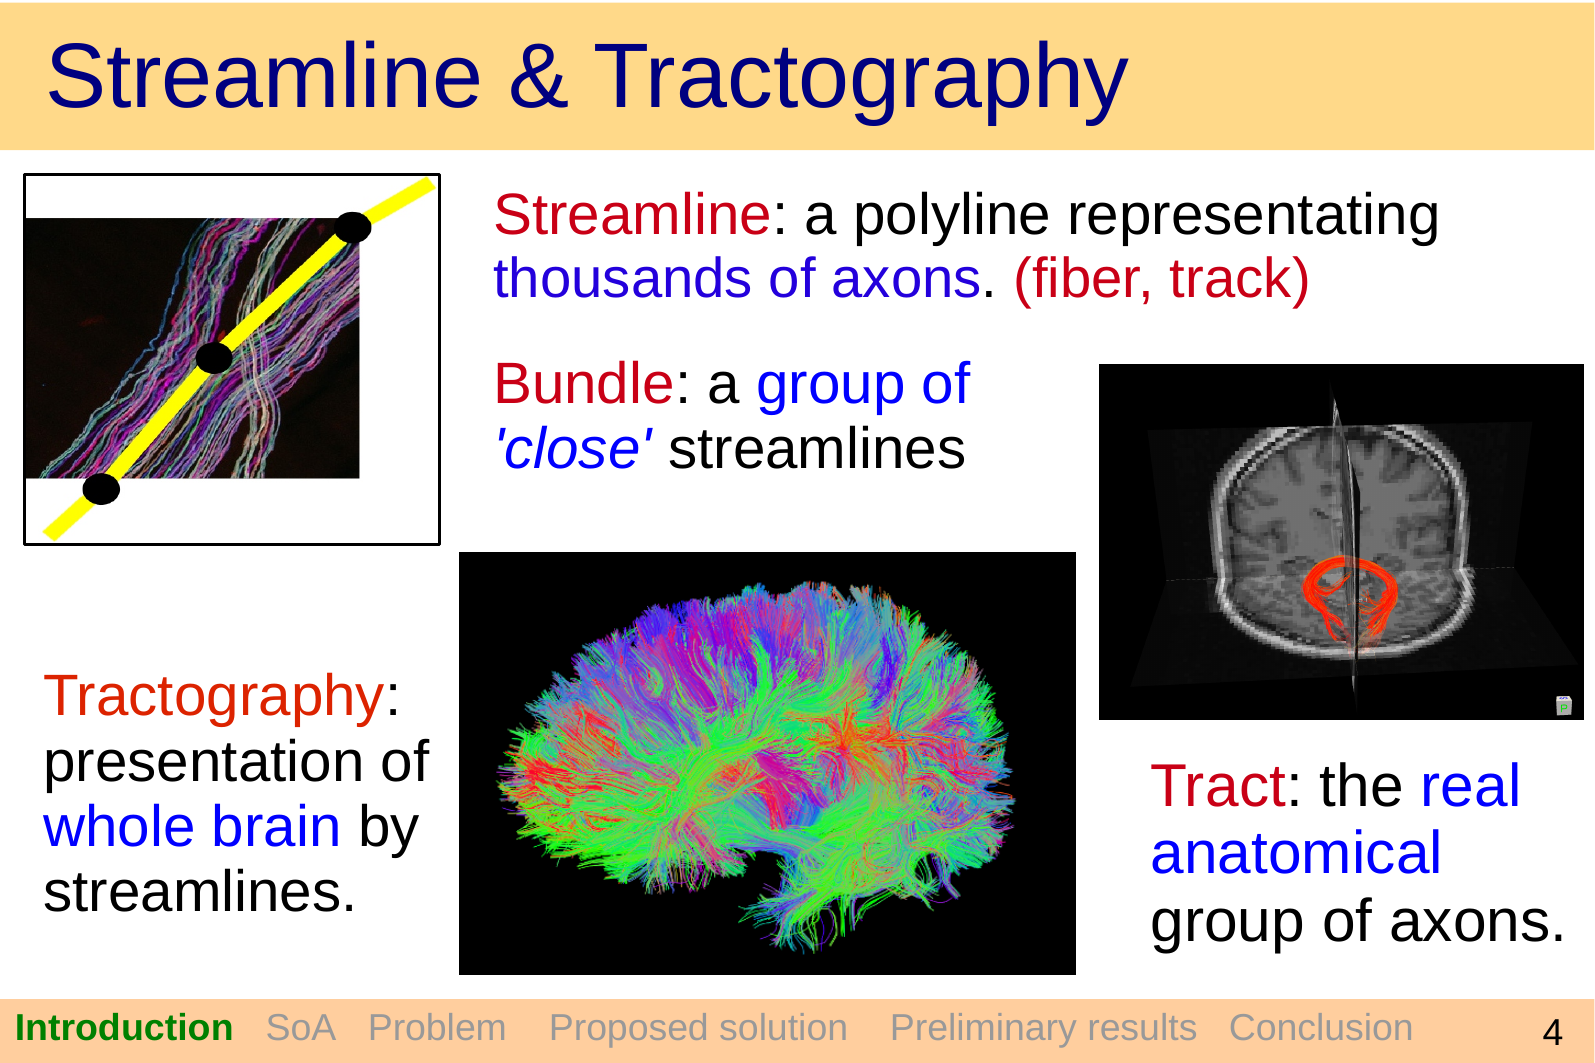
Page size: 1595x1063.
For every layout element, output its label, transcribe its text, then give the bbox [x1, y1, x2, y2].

title Streamline & Tractography [0, 2, 1595, 151]
list Tractography: presentation of whole brain by streamlines. [0, 663, 439, 924]
picture [25, 175, 439, 543]
picture [459, 606, 1076, 976]
list Tract: the real anatomical group of axons. [1125, 751, 1595, 1063]
list Streamline: a polyline representating thousands of axons. (fiber, track) Bundle: a group of 'close' streamlines [422, 181, 1501, 606]
text_box Introduction SoA Problem Proposed solution Preliminary results Conclusion [0, 999, 1125, 1063]
picture [1099, 364, 1584, 720]
text_box <number> [1377, 1003, 1579, 1063]
